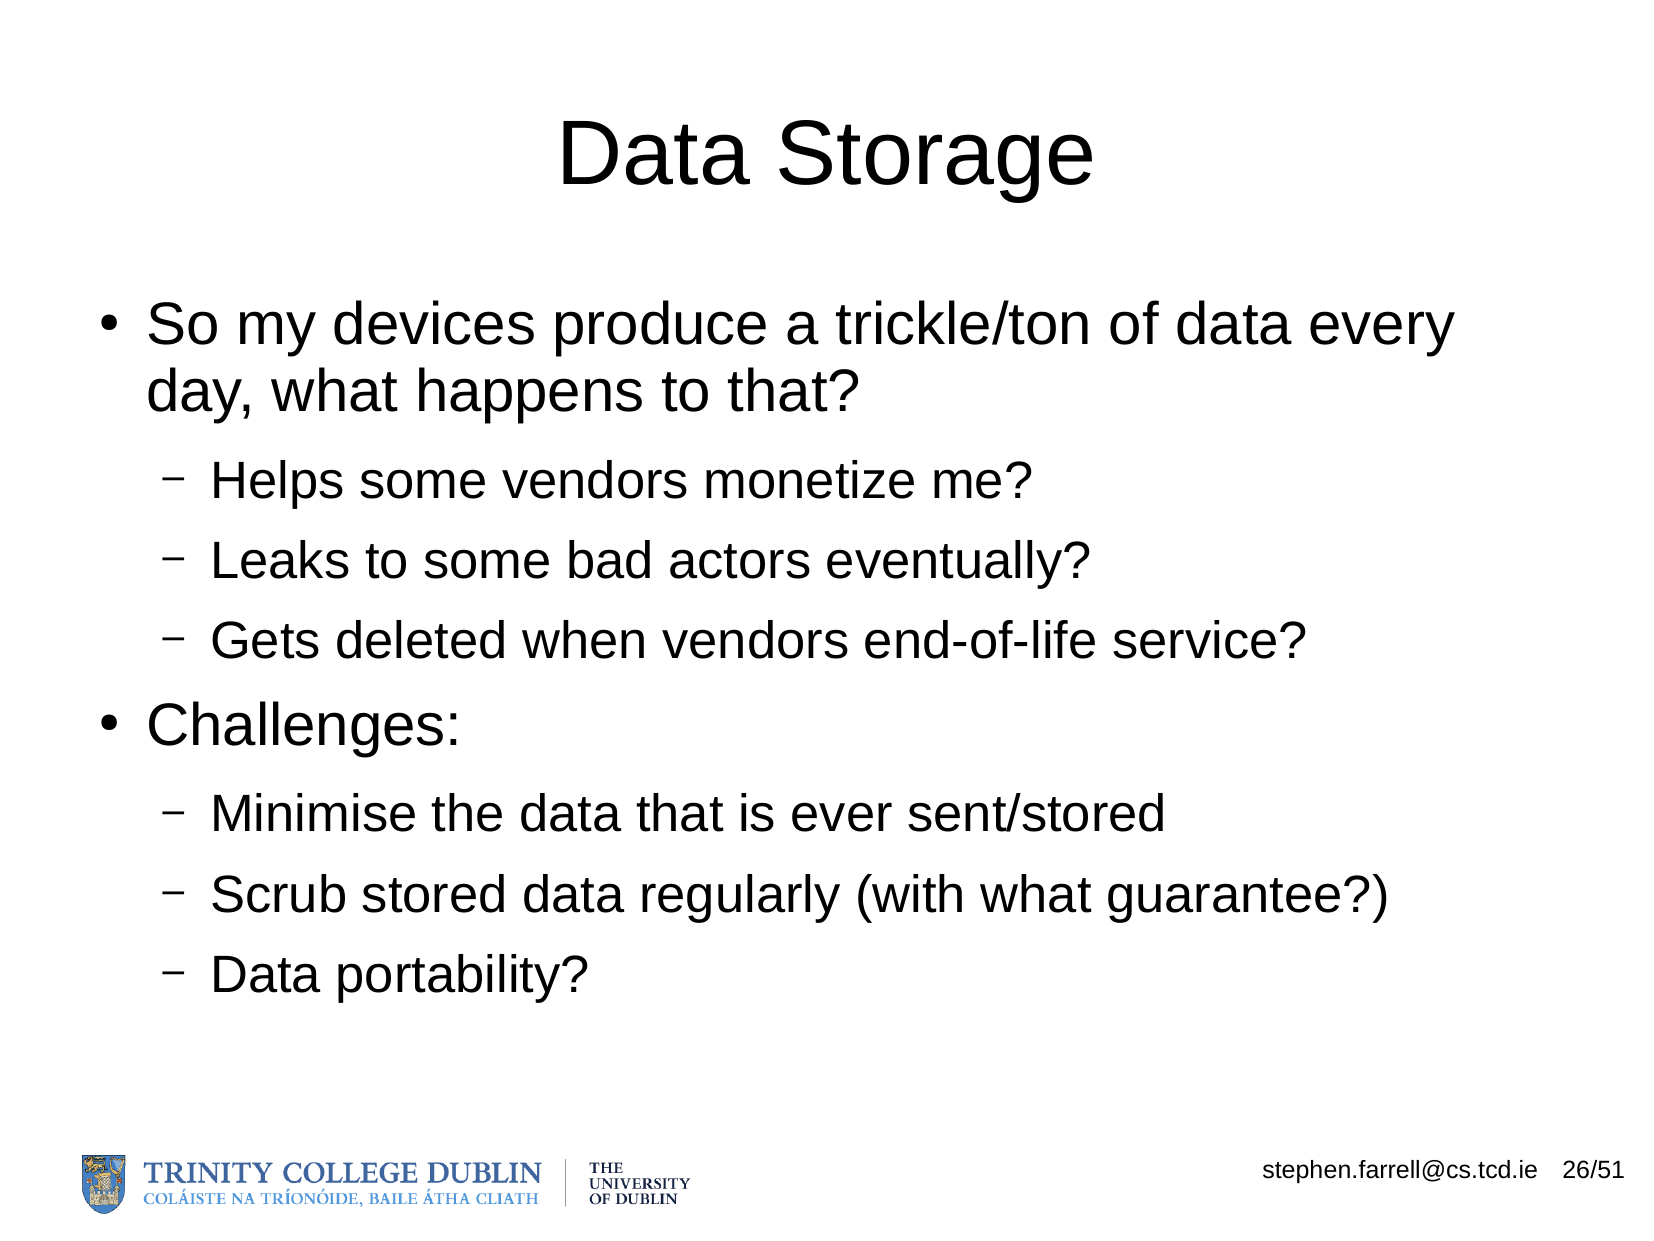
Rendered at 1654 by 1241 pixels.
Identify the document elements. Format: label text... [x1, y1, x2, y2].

picture [82, 1155, 694, 1214]
title Data Storage [82, 49, 1571, 257]
list So my devices produce a trickle/ton of data every day, what happens to that? Helps some vendors monetize me? Leaks to some bad actors eventually? Gets deleted when vendors end-of-life service? Challenges: Minimise the data that is ever sent/stored Scrub stored data regularly (with what guarantee?) Data portability? [82, 290, 1571, 1010]
